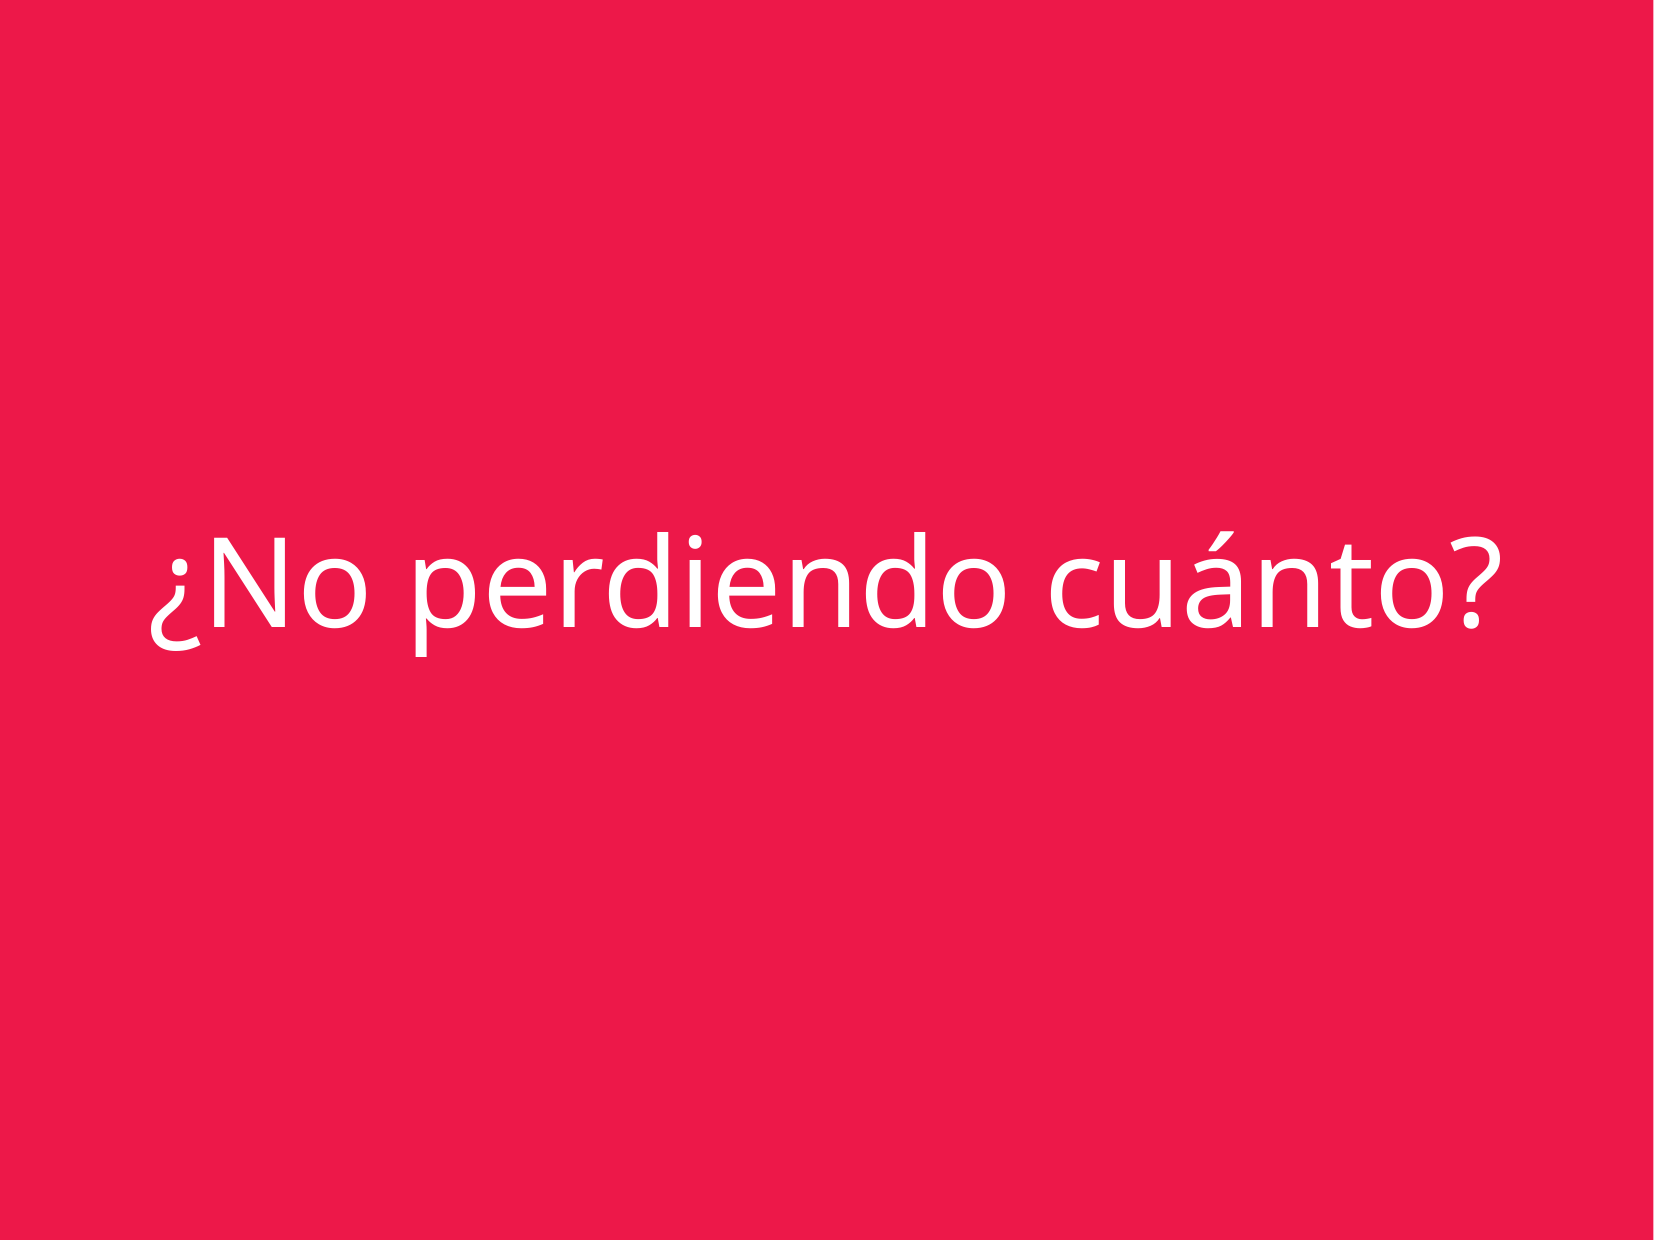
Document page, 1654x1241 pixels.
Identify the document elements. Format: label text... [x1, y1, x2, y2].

subtitle ¿No perdiendo cuánto? [82, 56, 1571, 1102]
